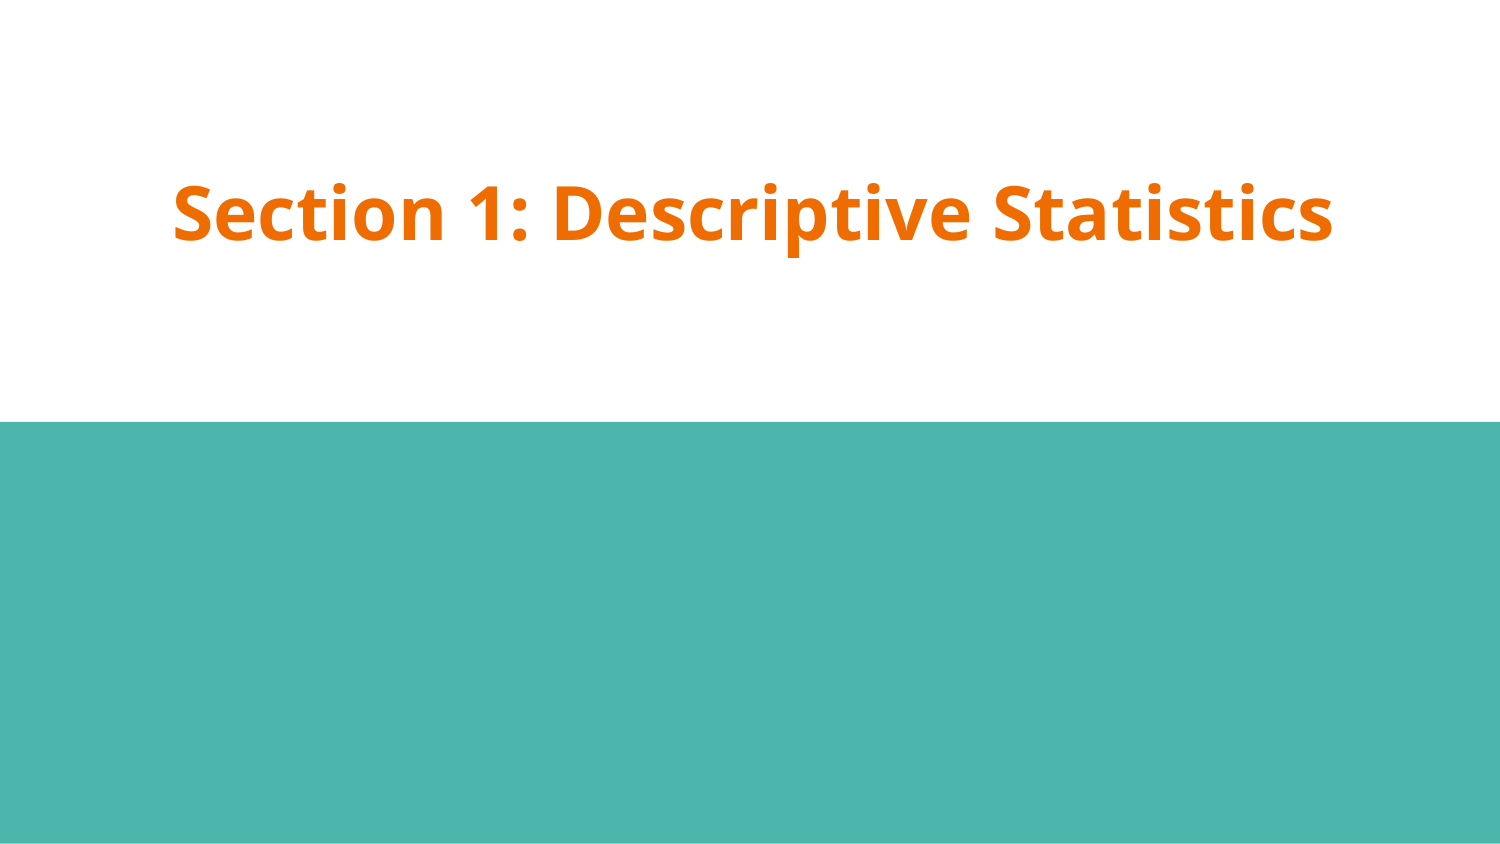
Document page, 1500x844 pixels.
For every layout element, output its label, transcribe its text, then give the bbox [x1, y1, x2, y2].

title Section 1: Descriptive Statistics [51, 133, 1458, 289]
